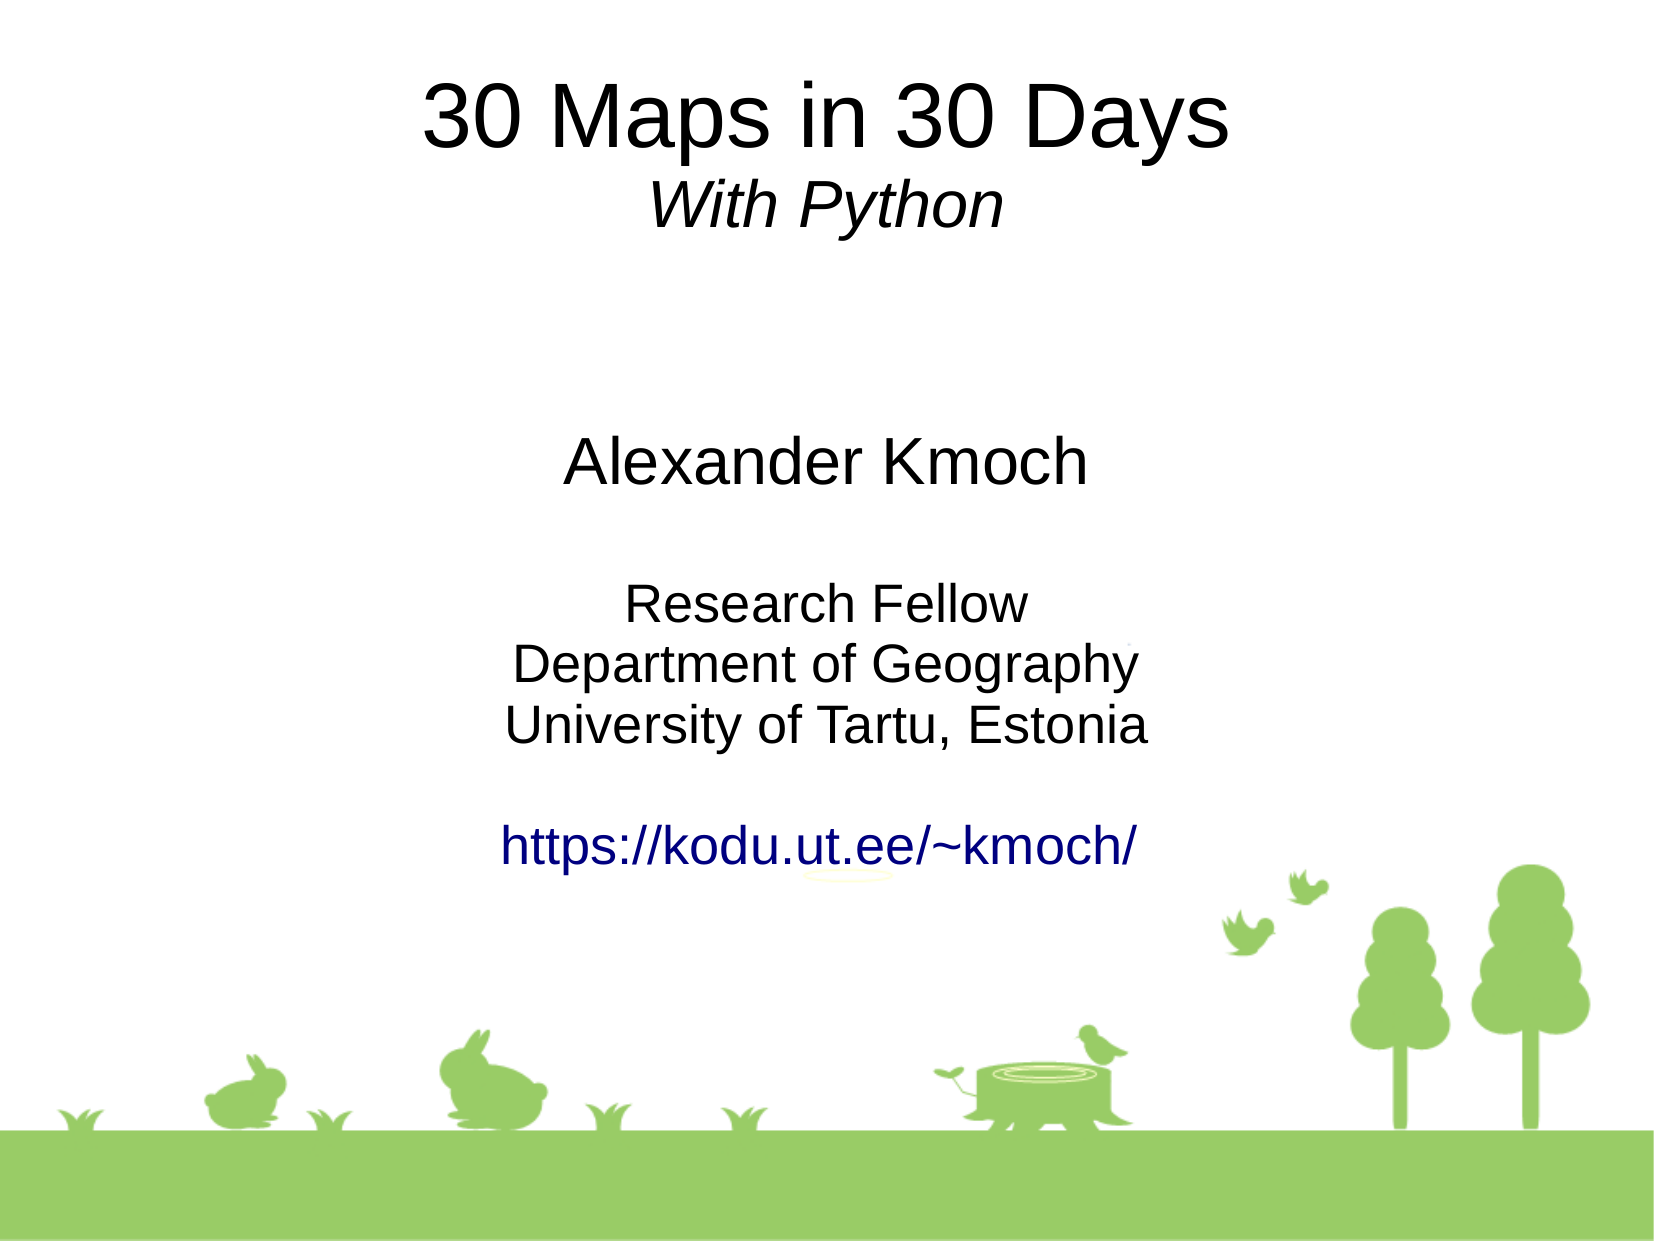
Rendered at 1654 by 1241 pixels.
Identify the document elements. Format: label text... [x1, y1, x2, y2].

subtitle Alexander Kmoch Research Fellow Department of Geography University of Tartu, Estonia https://kodu.ut.ee/~kmoch/ [82, 290, 1571, 1010]
picture [0, 0, 1654, 1241]
title 30 Maps in 30 Days With Python [82, 49, 1571, 257]
